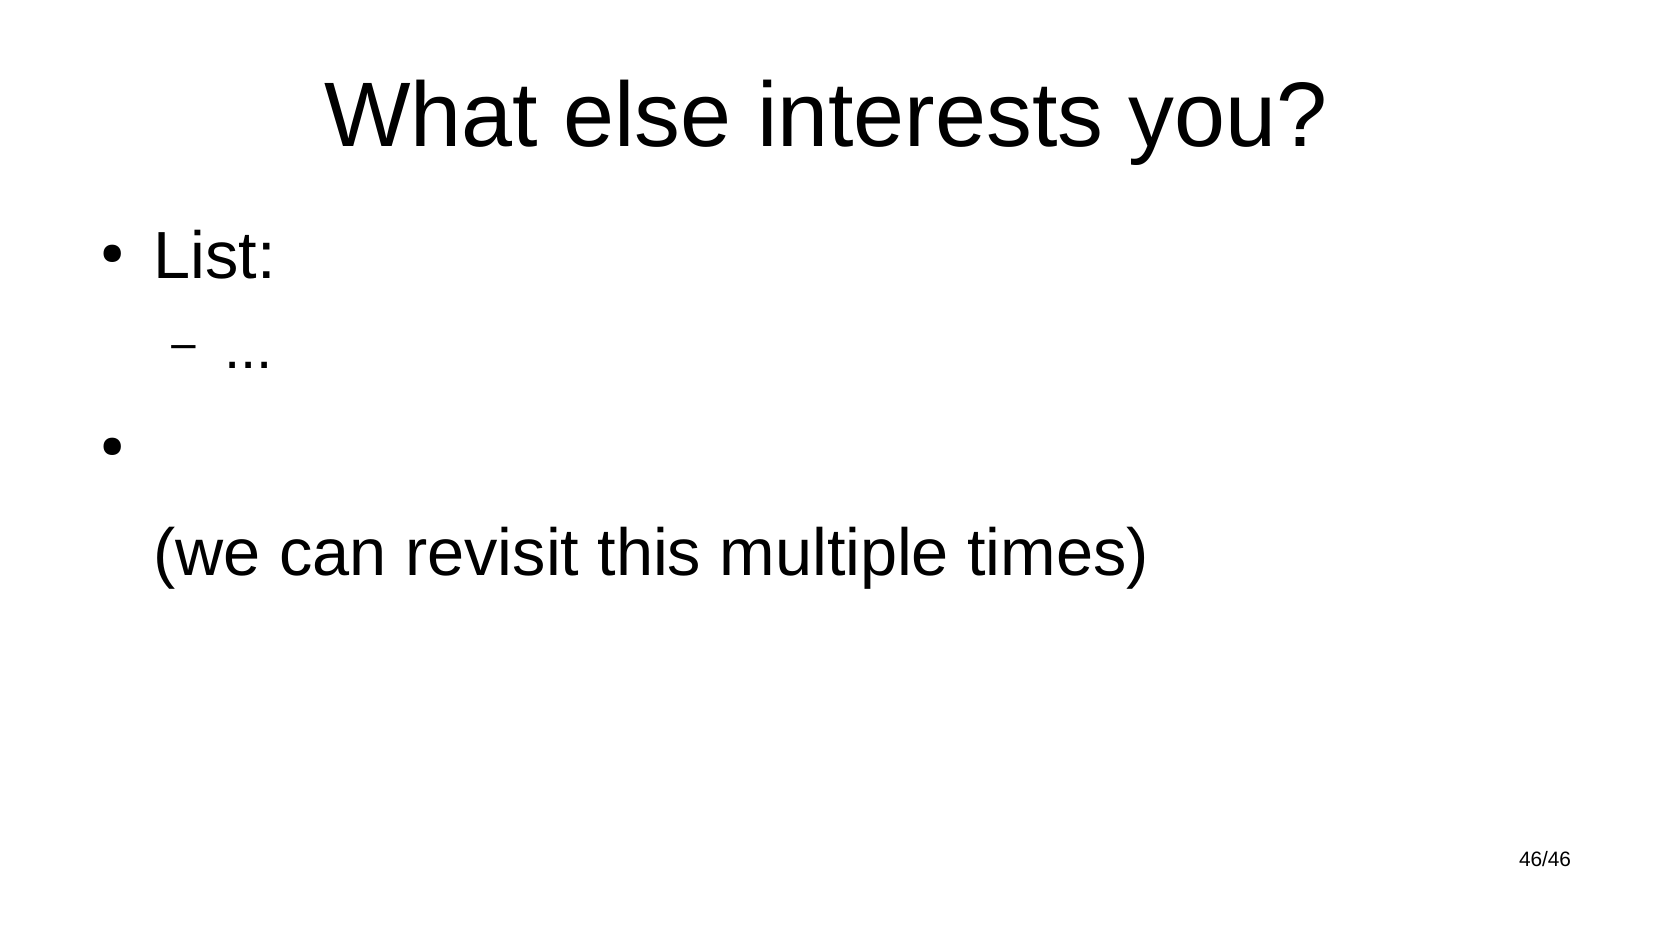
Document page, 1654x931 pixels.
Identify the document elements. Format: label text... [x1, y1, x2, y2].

title What else interests you? [82, 37, 1571, 193]
list List: ... (we can revisit this multiple times) [82, 217, 1571, 758]
